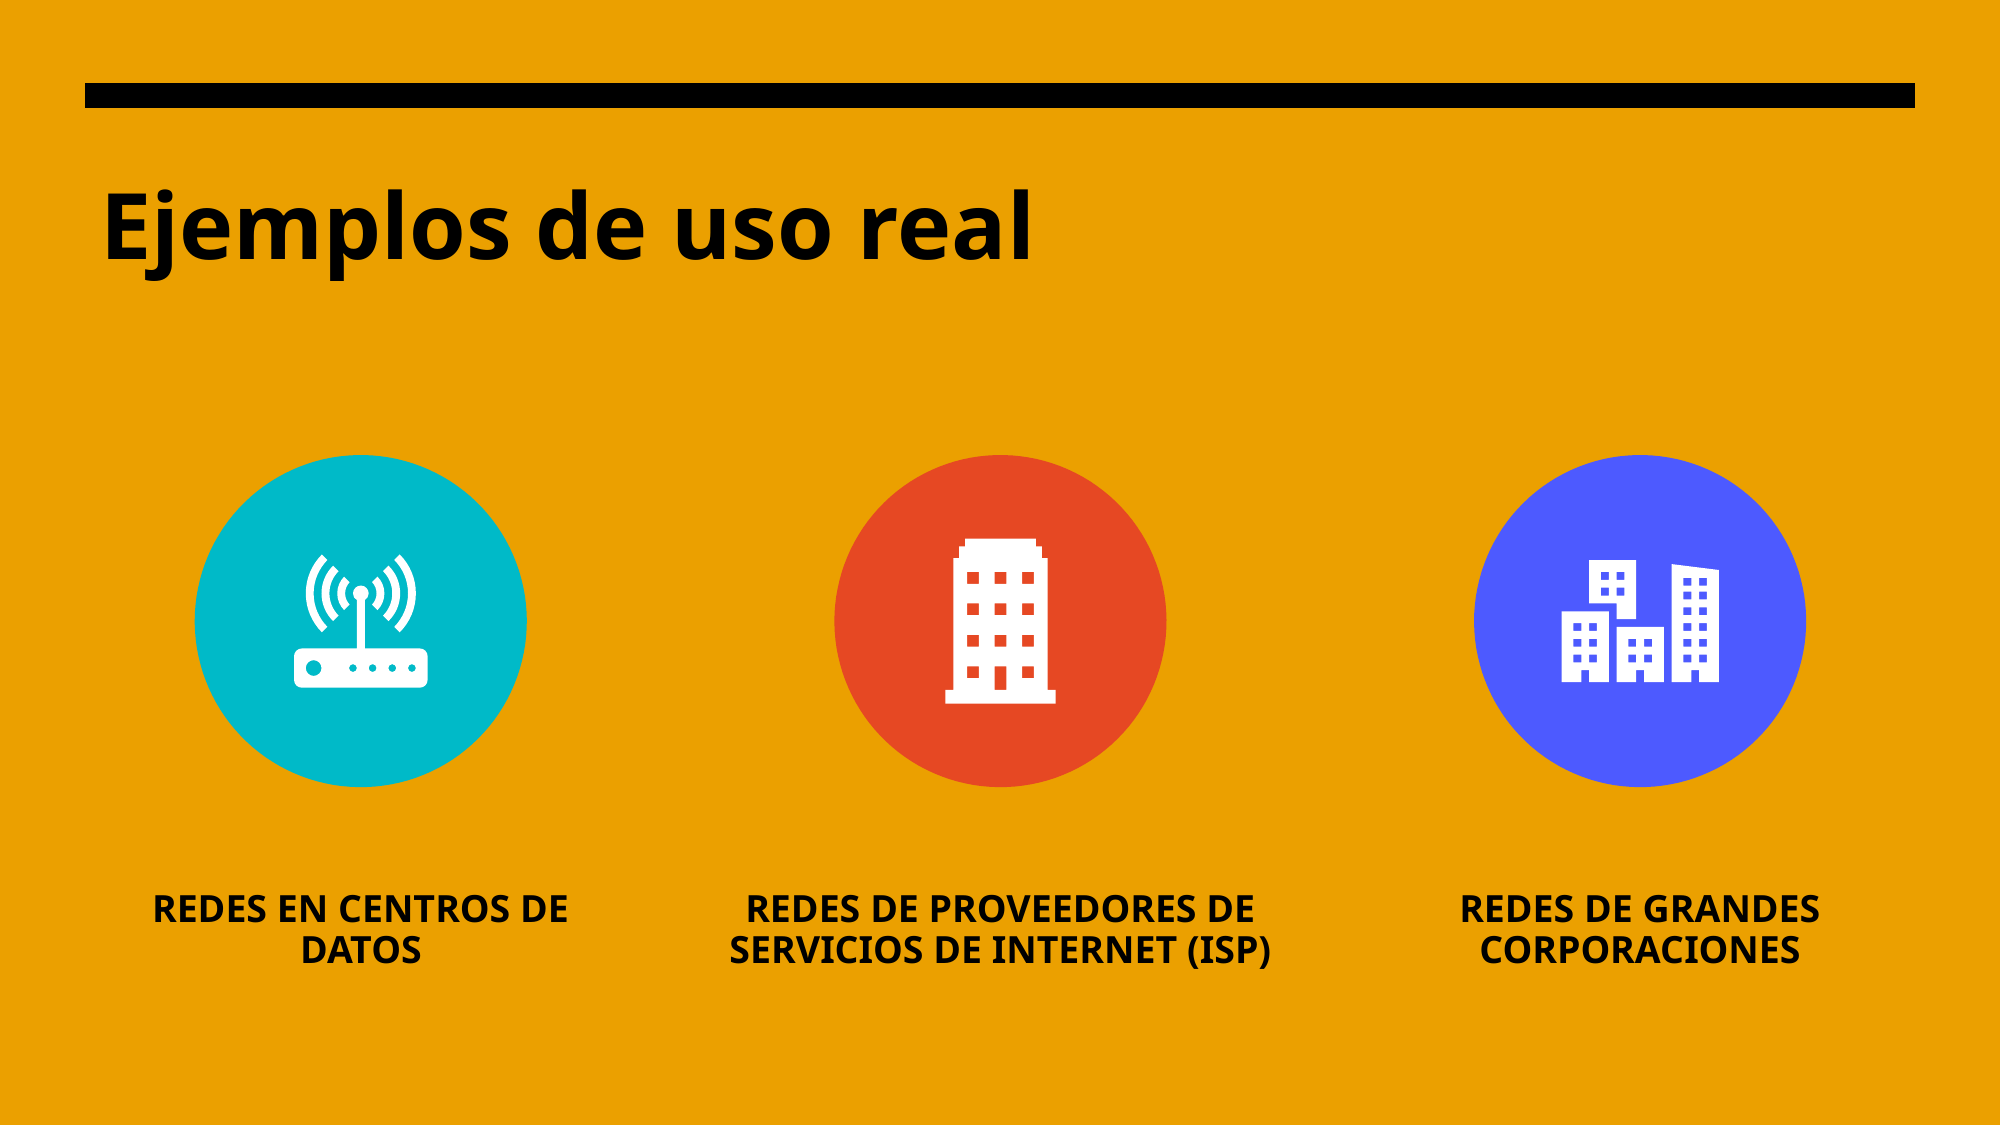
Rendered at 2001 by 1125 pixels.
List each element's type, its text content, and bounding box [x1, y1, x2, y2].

text_box Redes de Grandes Corporaciones [1367, 890, 1913, 1009]
text_box [0, 0, 2000, 1125]
text_box Redes en Centros de Datos [88, 890, 634, 1009]
text_box Redes de Proveedores de Servicios de Internet (ISP) [728, 890, 1273, 1009]
title Ejemplos de uso real [85, 160, 1916, 401]
